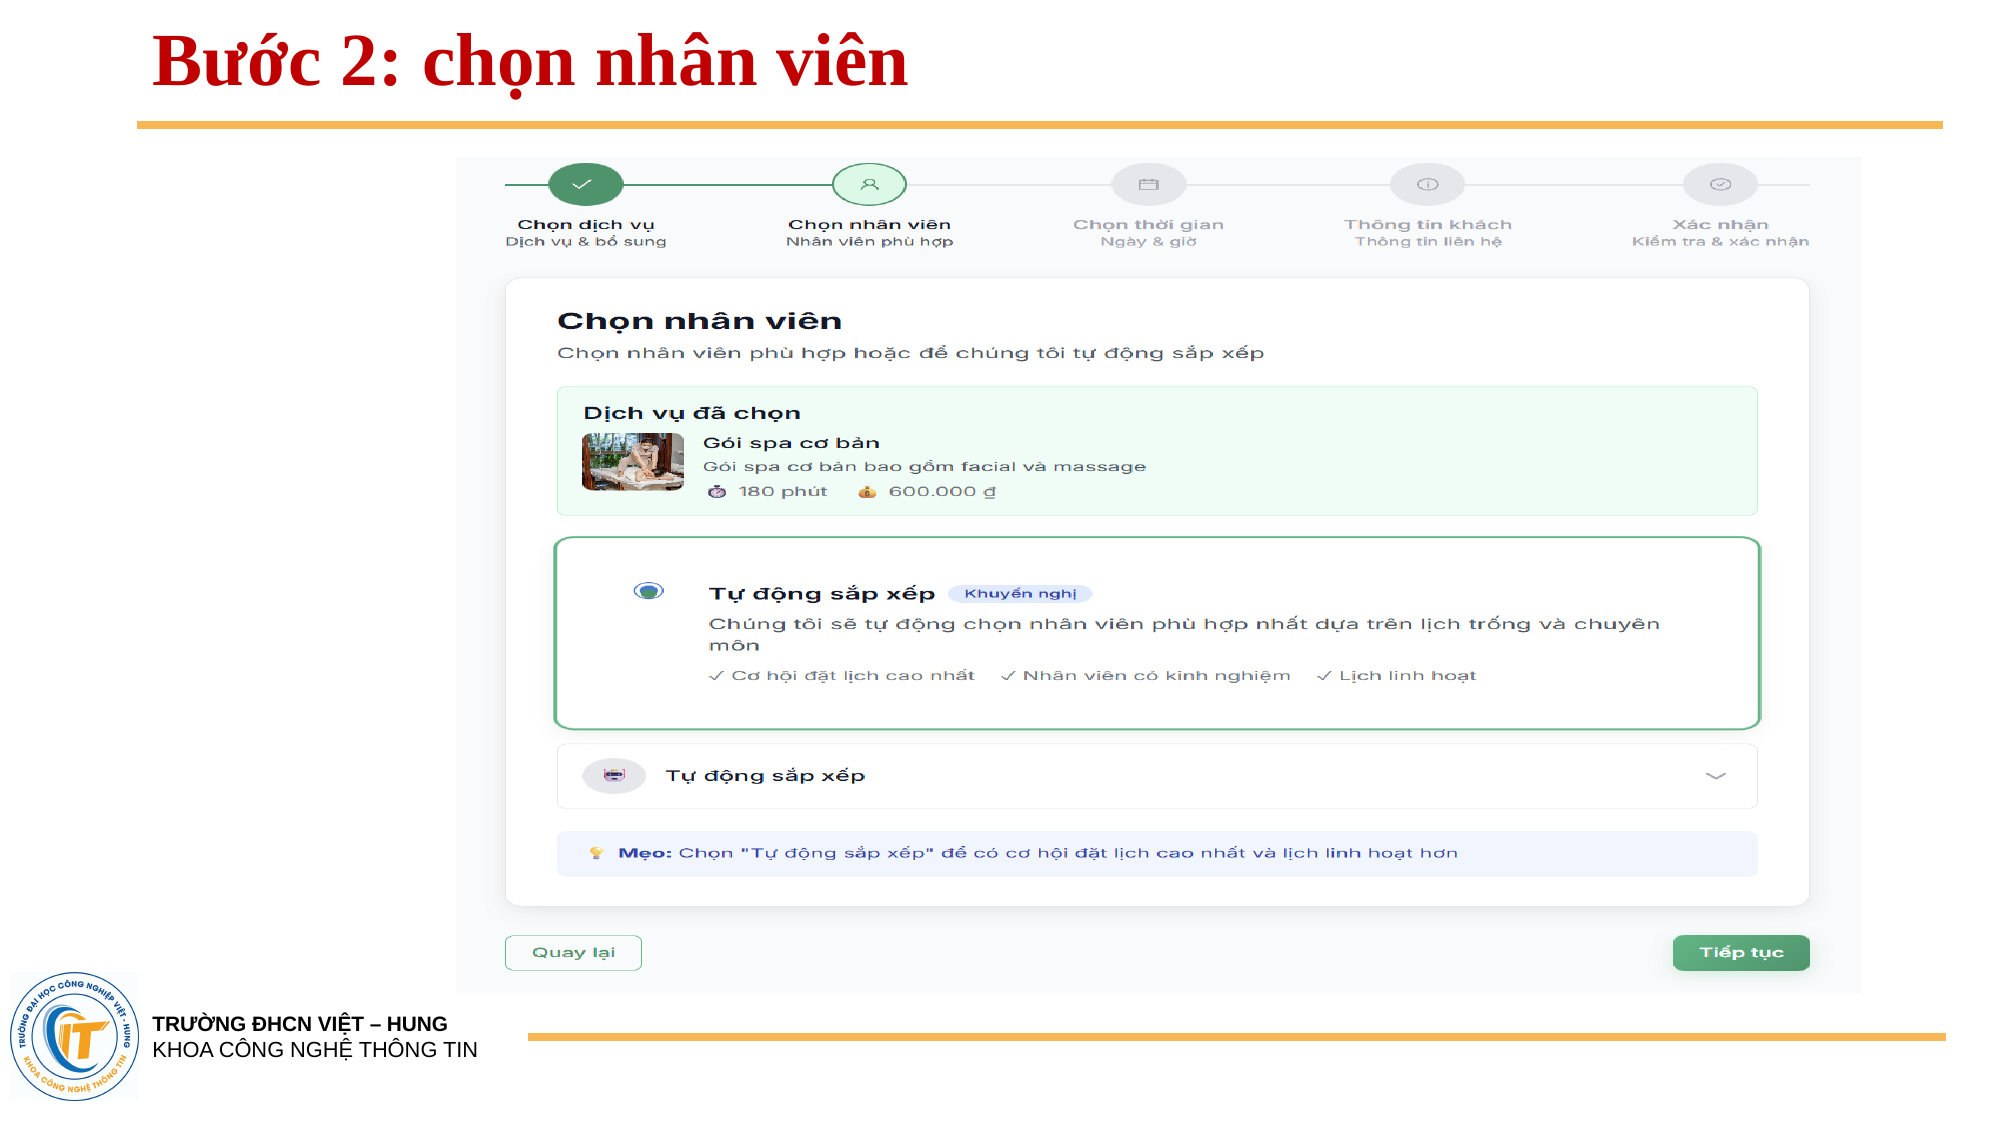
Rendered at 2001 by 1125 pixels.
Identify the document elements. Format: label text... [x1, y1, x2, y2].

title Bước 2: chọn nhân viên [137, 11, 1944, 112]
picture [456, 157, 1862, 993]
